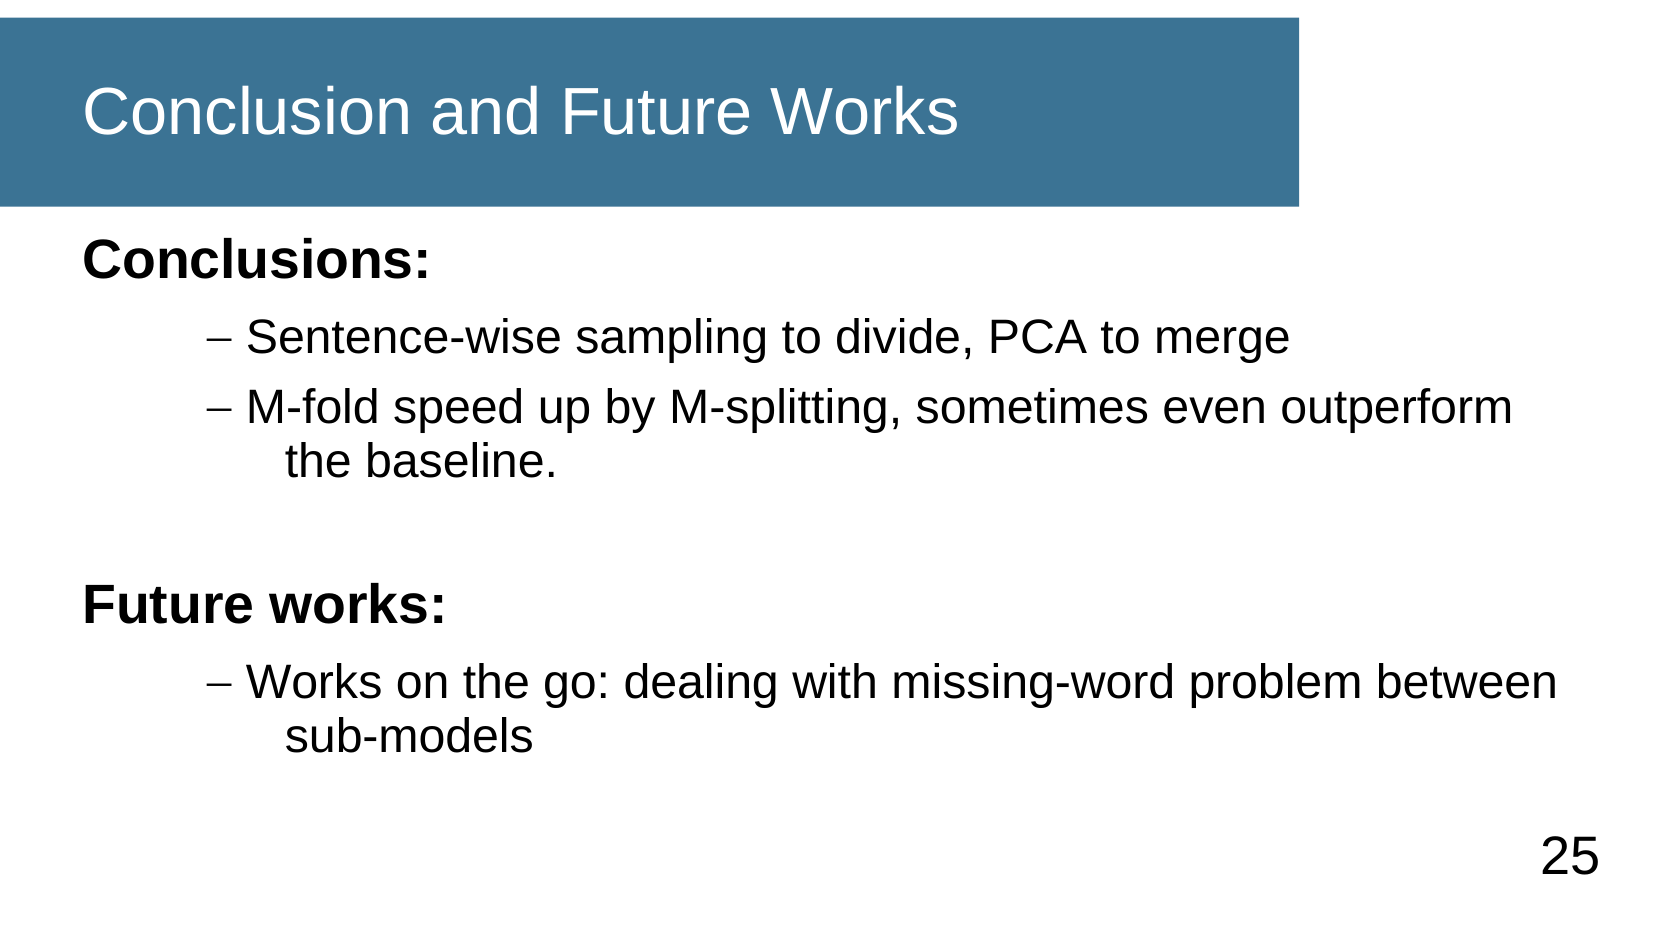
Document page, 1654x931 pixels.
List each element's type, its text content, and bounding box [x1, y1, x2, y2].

title Conclusion and Future Works [82, 35, 1234, 189]
list Conclusions: Sentence-wise sampling to divide, PCA to merge M-fold speed up by M-splitting, sometimes even outperform the baseline. Future works: Works on the go: dealing with missing-word problem between sub-models [82, 224, 1571, 764]
